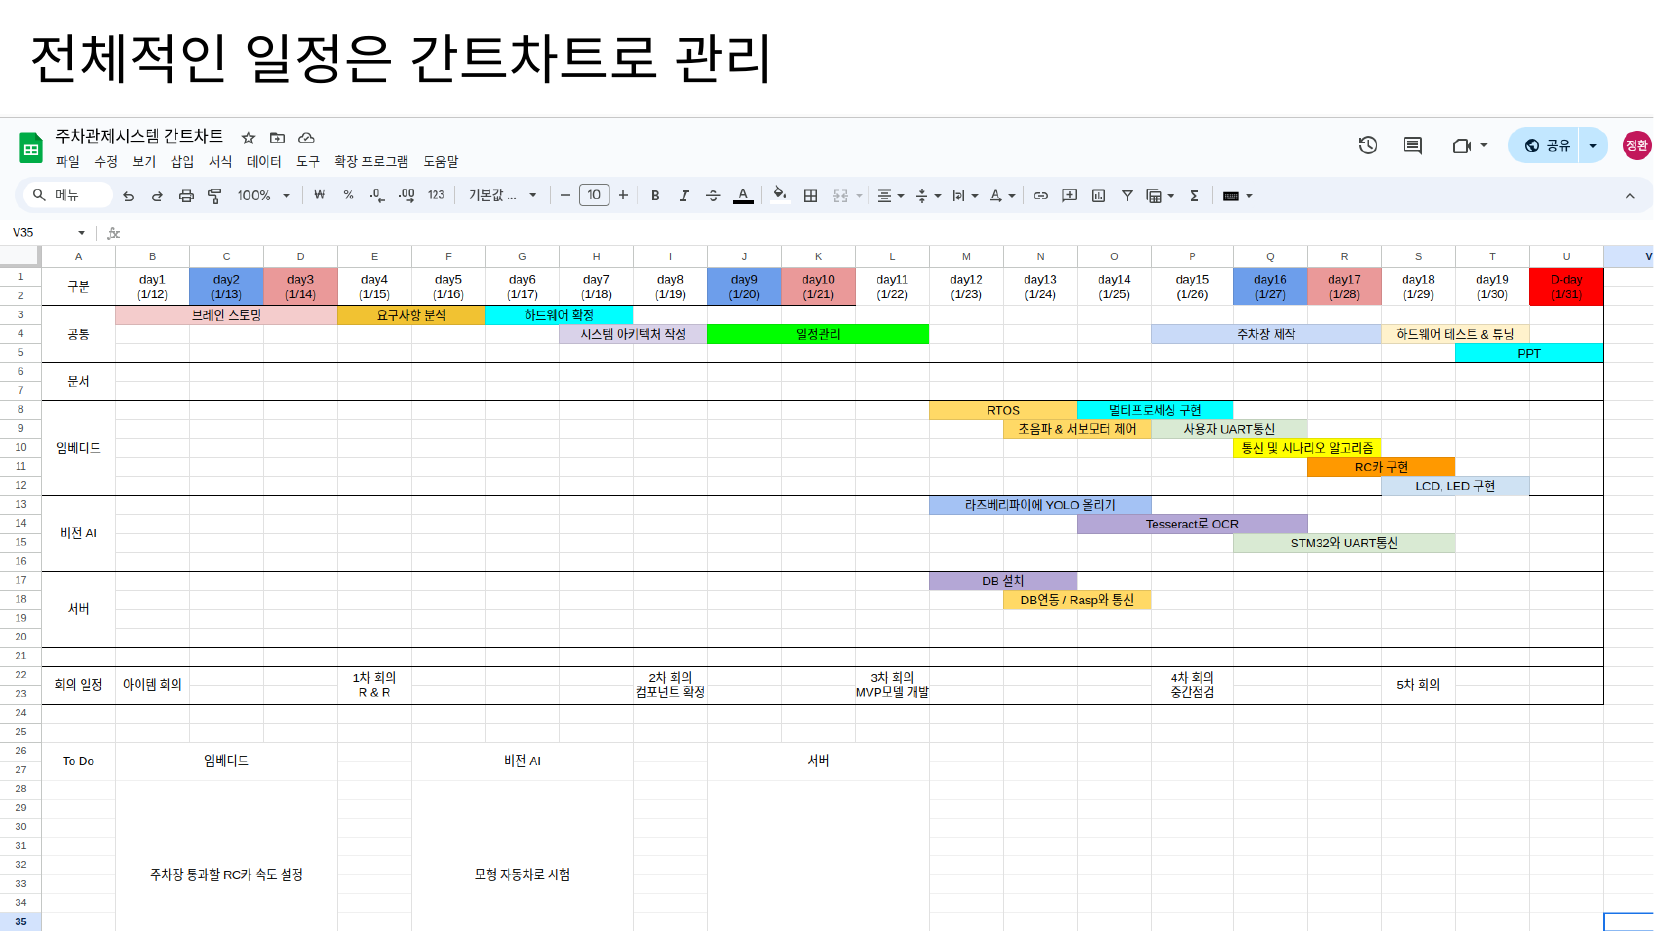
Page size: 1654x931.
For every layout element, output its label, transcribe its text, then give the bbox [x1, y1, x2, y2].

picture [0, 114, 1654, 931]
title 전체적인 일정은 간트차트로 관리 [29, 0, 1359, 153]
